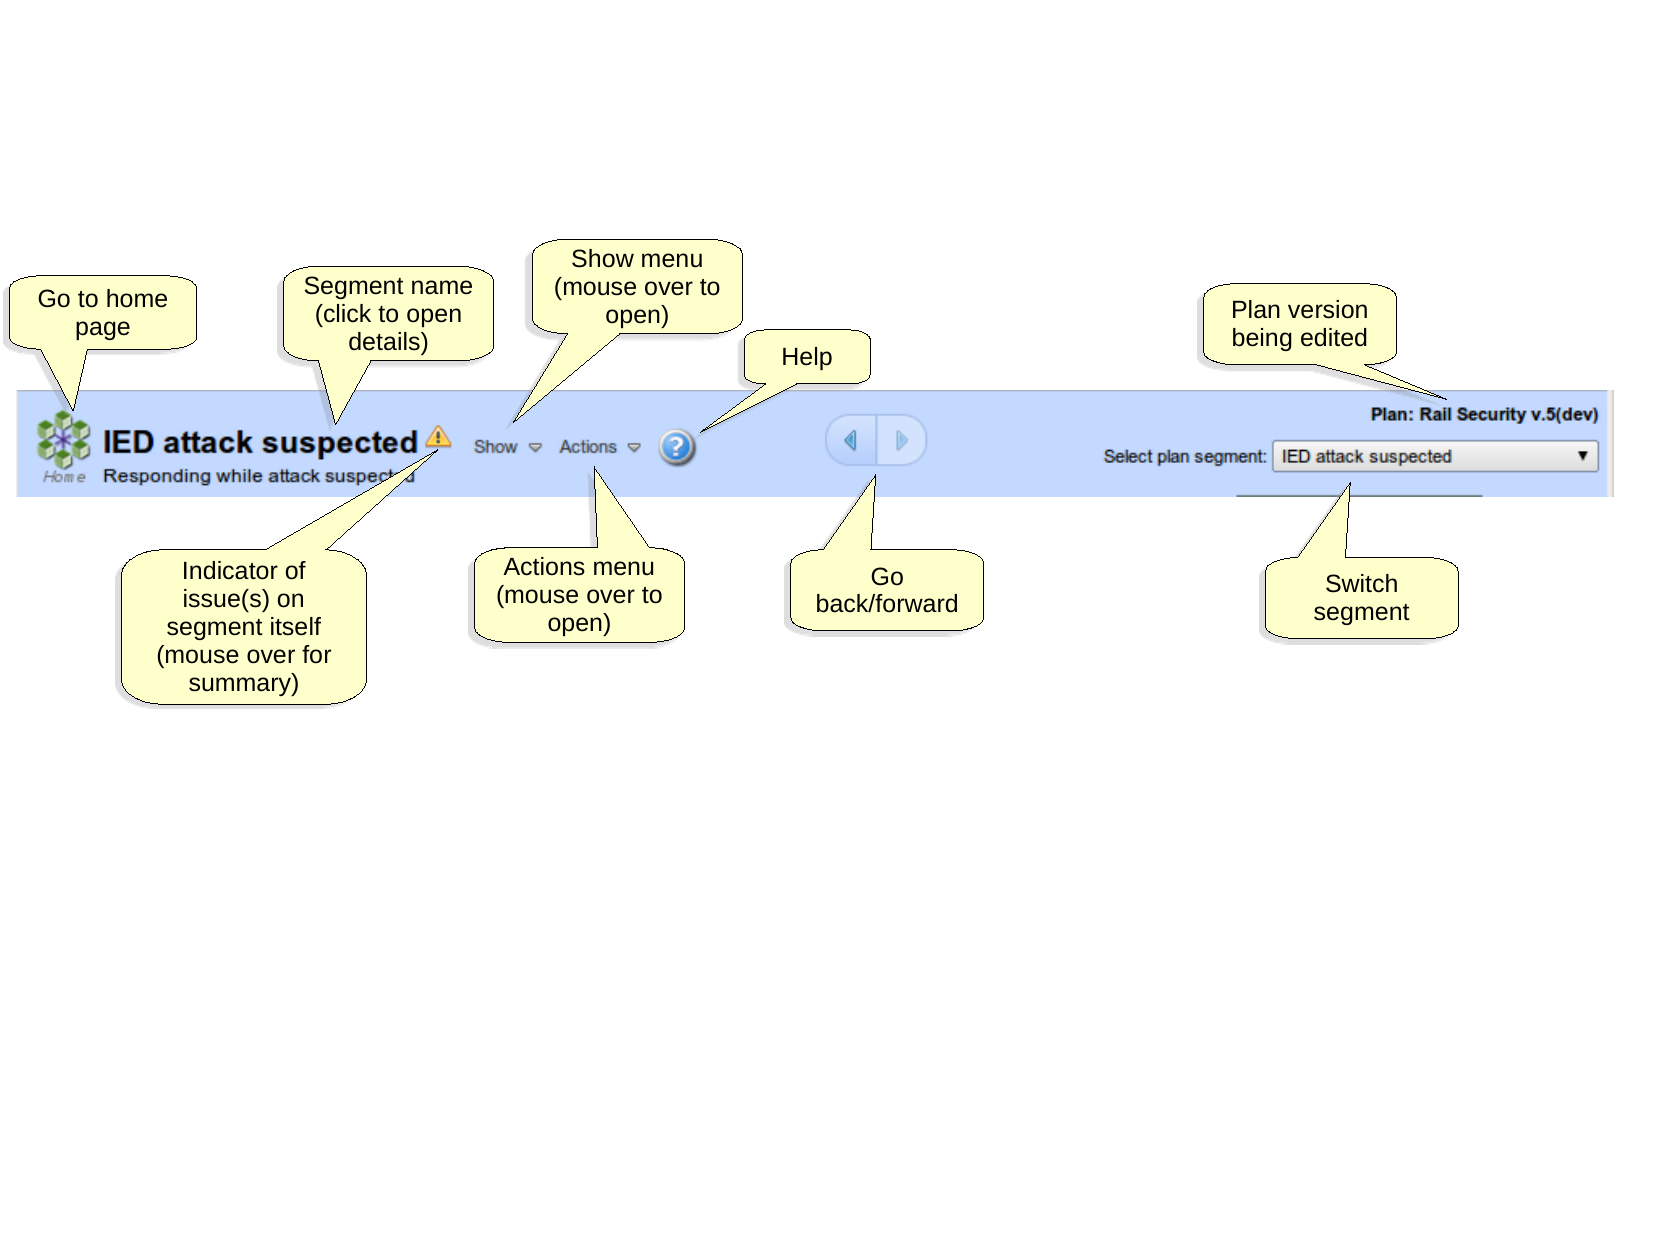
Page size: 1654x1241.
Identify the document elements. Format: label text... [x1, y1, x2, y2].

text_box Actions menu (mouse over to open) [474, 466, 685, 643]
text_box Go to home page [9, 275, 197, 411]
text_box Go back/forward [790, 474, 984, 631]
text_box Indicator of issue(s) on segment itself (mouse over for summary) [121, 449, 438, 705]
text_box Plan version being edited [1203, 283, 1447, 400]
text_box Show menu (mouse over to open) [513, 239, 743, 423]
text_box Segment name (click to open details) [283, 266, 494, 425]
text_box Help [700, 329, 871, 433]
text_box Switch segment [1265, 482, 1459, 639]
picture [16, 390, 1614, 497]
